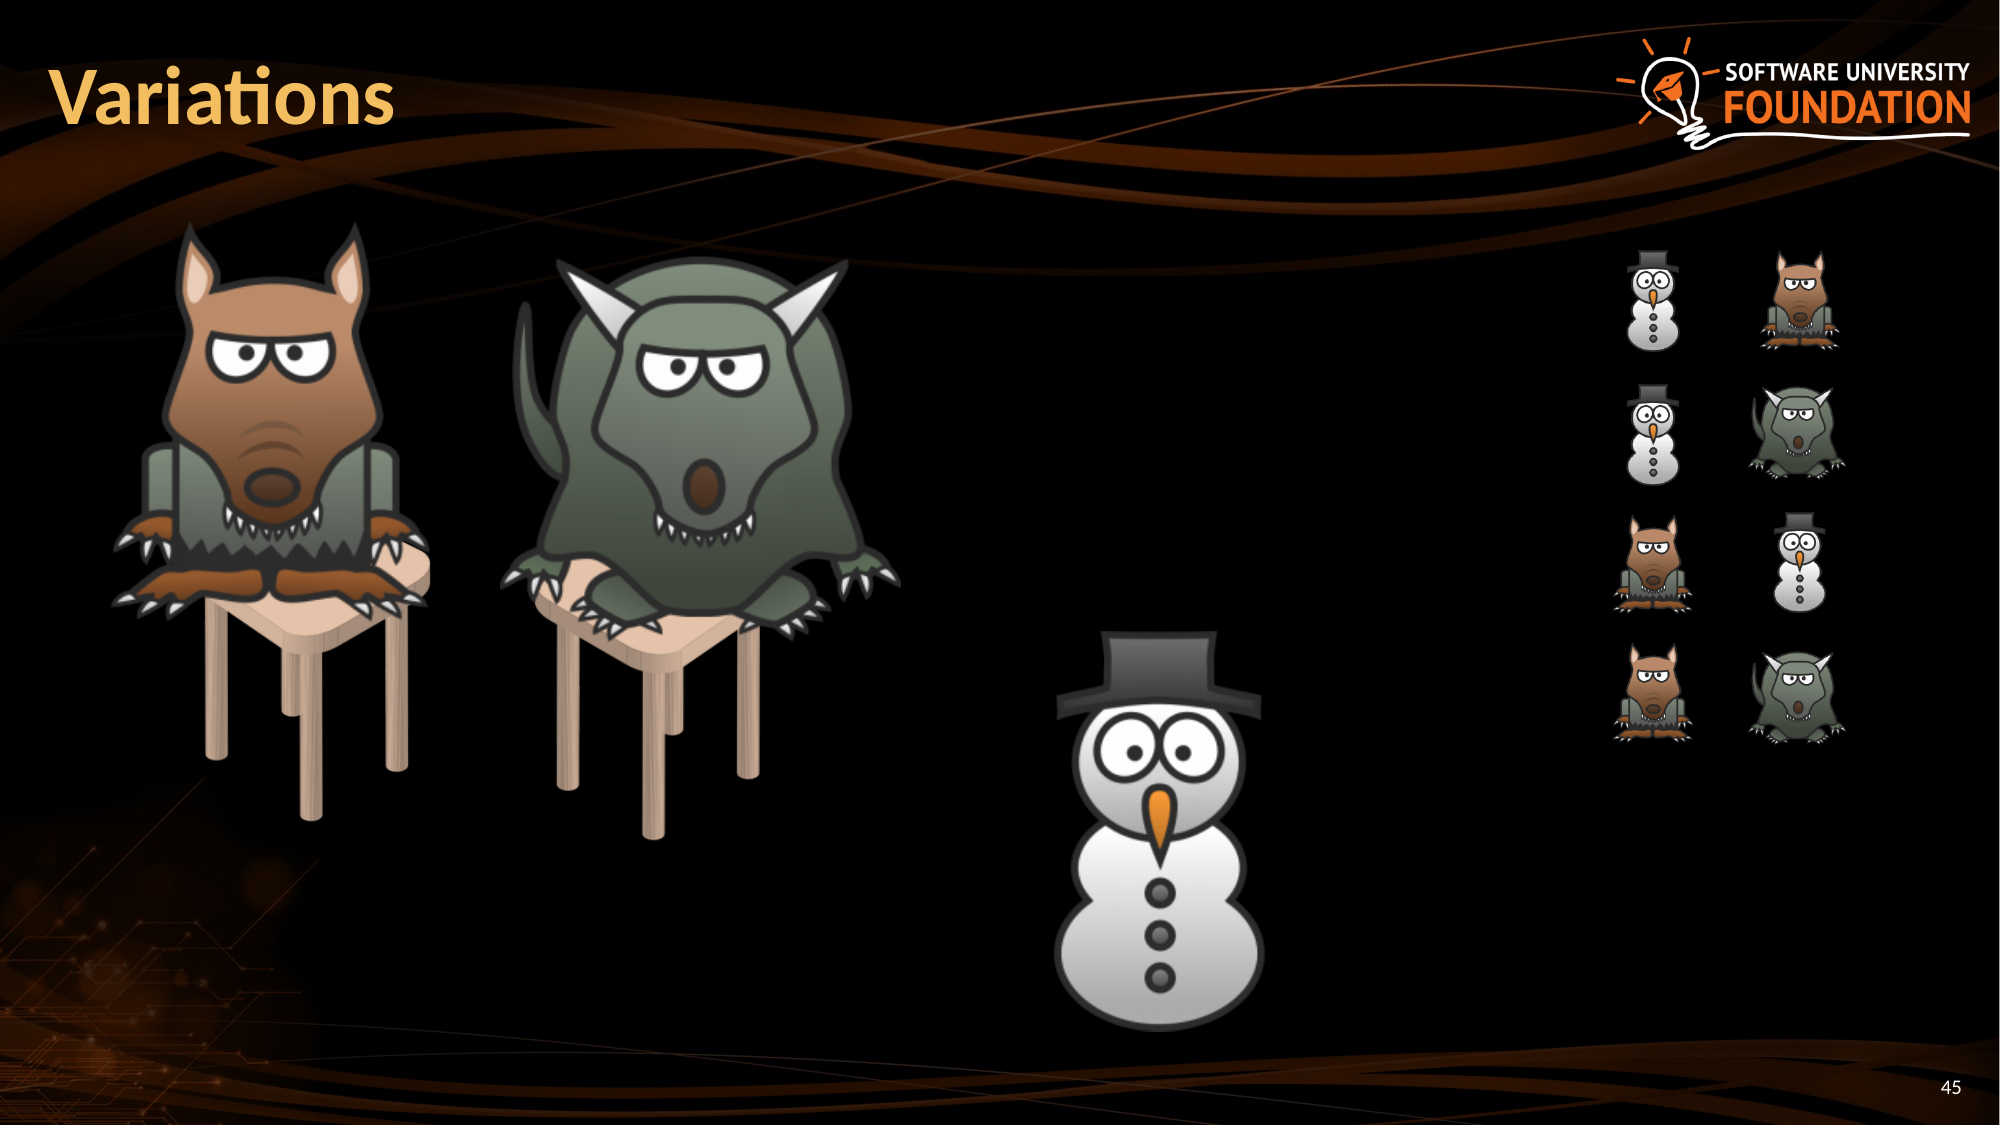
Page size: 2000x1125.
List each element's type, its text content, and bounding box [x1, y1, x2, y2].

title Variations [30, 6, 1602, 189]
picture [0, 0, 2000, 1125]
slide_number <number> [1897, 1070, 1968, 1103]
